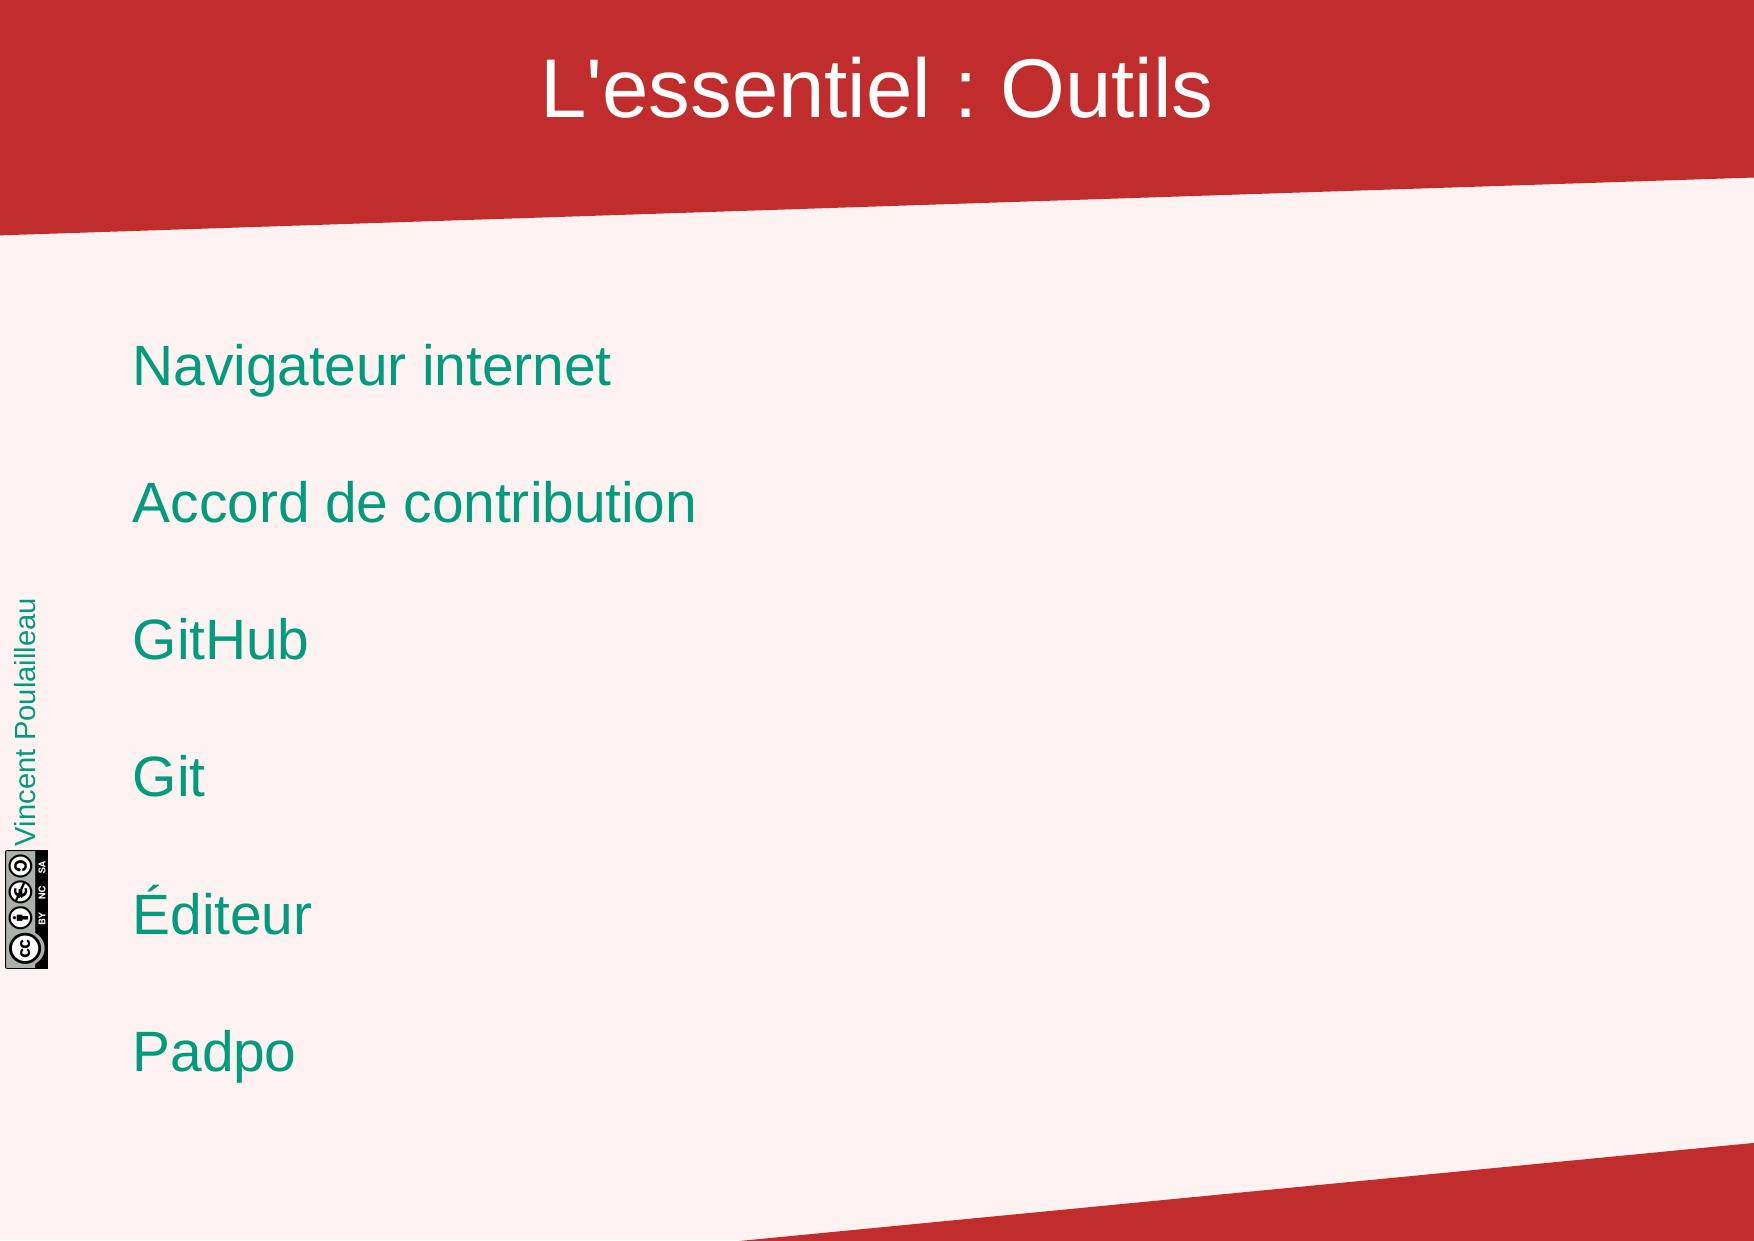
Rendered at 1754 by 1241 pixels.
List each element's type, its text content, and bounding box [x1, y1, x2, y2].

text_box Navigateur internet Accord de contribution GitHub Git Éditeur Padpo [0, 178, 1754, 1241]
text_box [739, 1142, 1754, 1241]
text_box L'essentiel : Outils [0, 0, 1754, 178]
picture [5, 850, 48, 969]
text_box © 2019 Vincent Poulailleau [1, 448, 61, 1099]
text_box [0, 178, 1740, 236]
